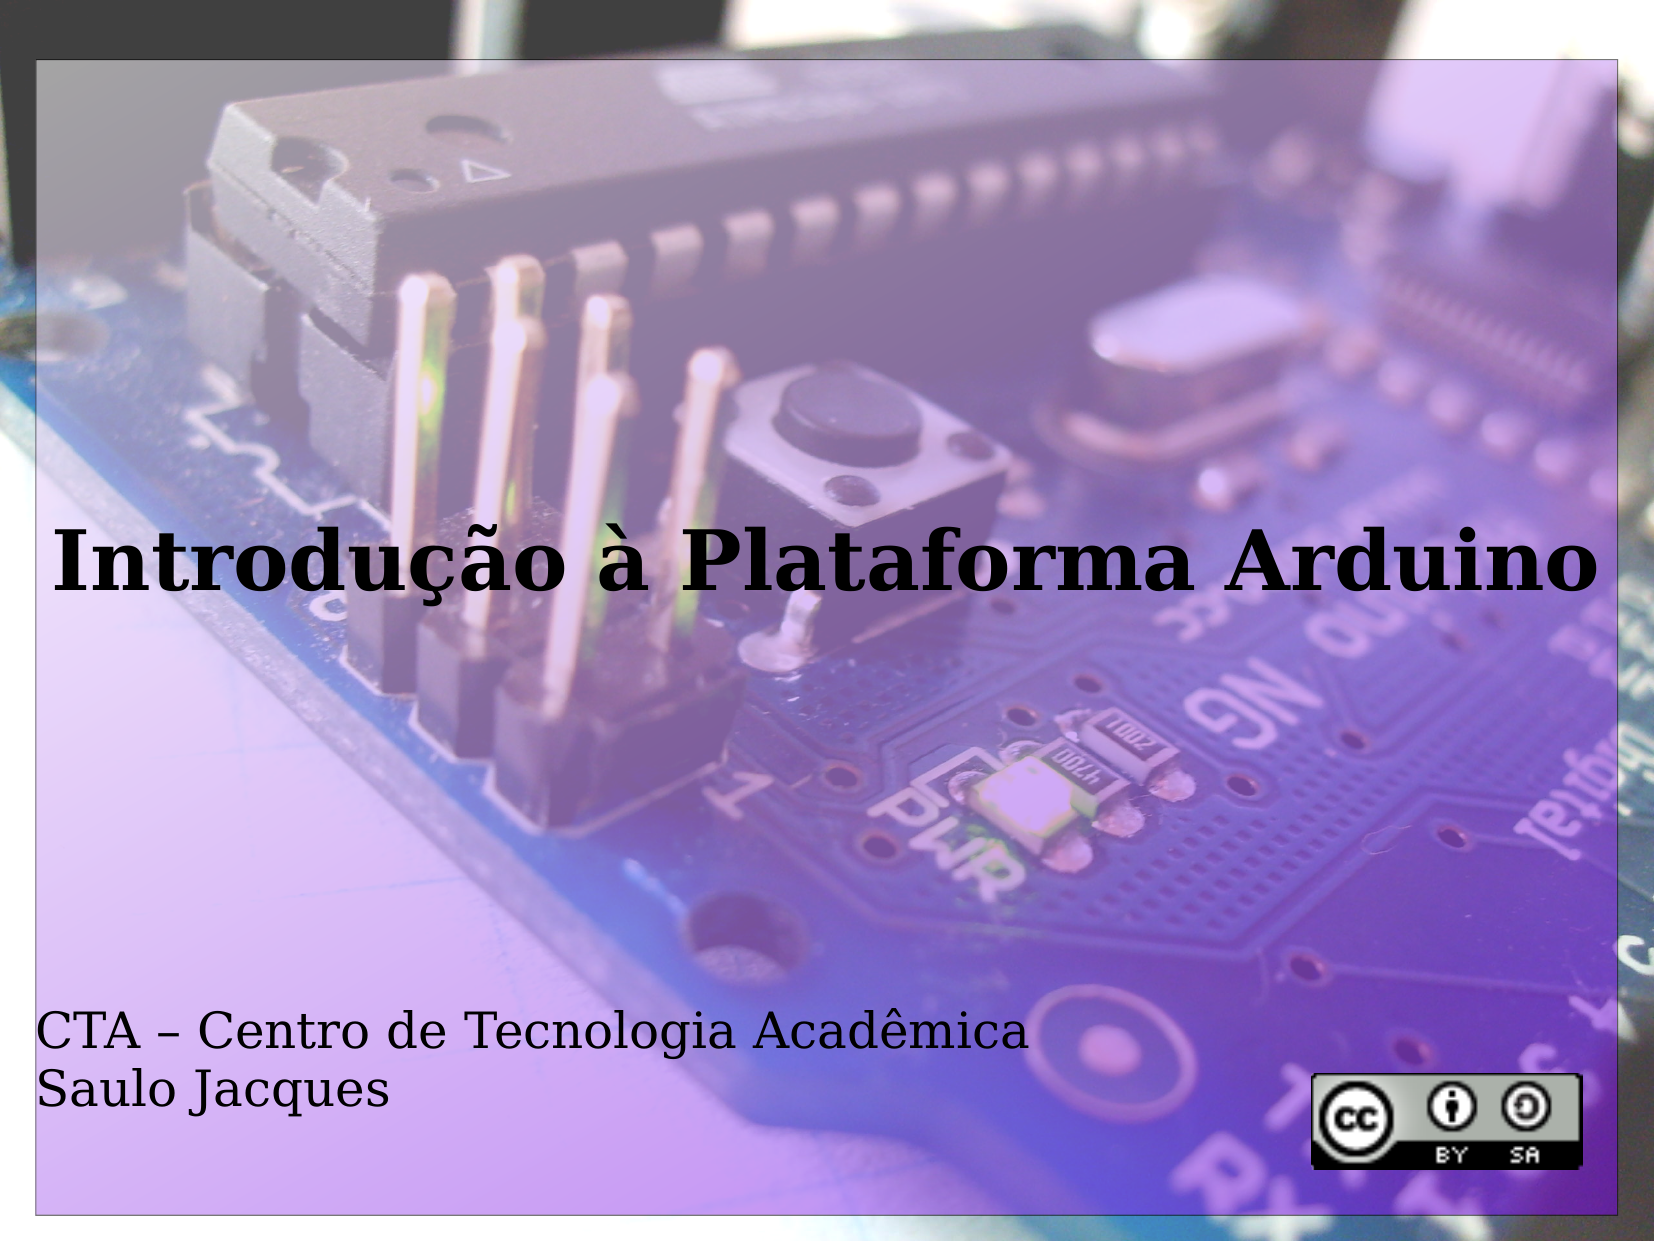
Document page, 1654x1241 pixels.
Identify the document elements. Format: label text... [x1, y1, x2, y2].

picture [0, 0, 1654, 1241]
subtitle Introdução à Plataforma Arduino CTA – Centro de Tecnologia Acadêmica Saulo Jacques [35, 59, 1619, 1216]
